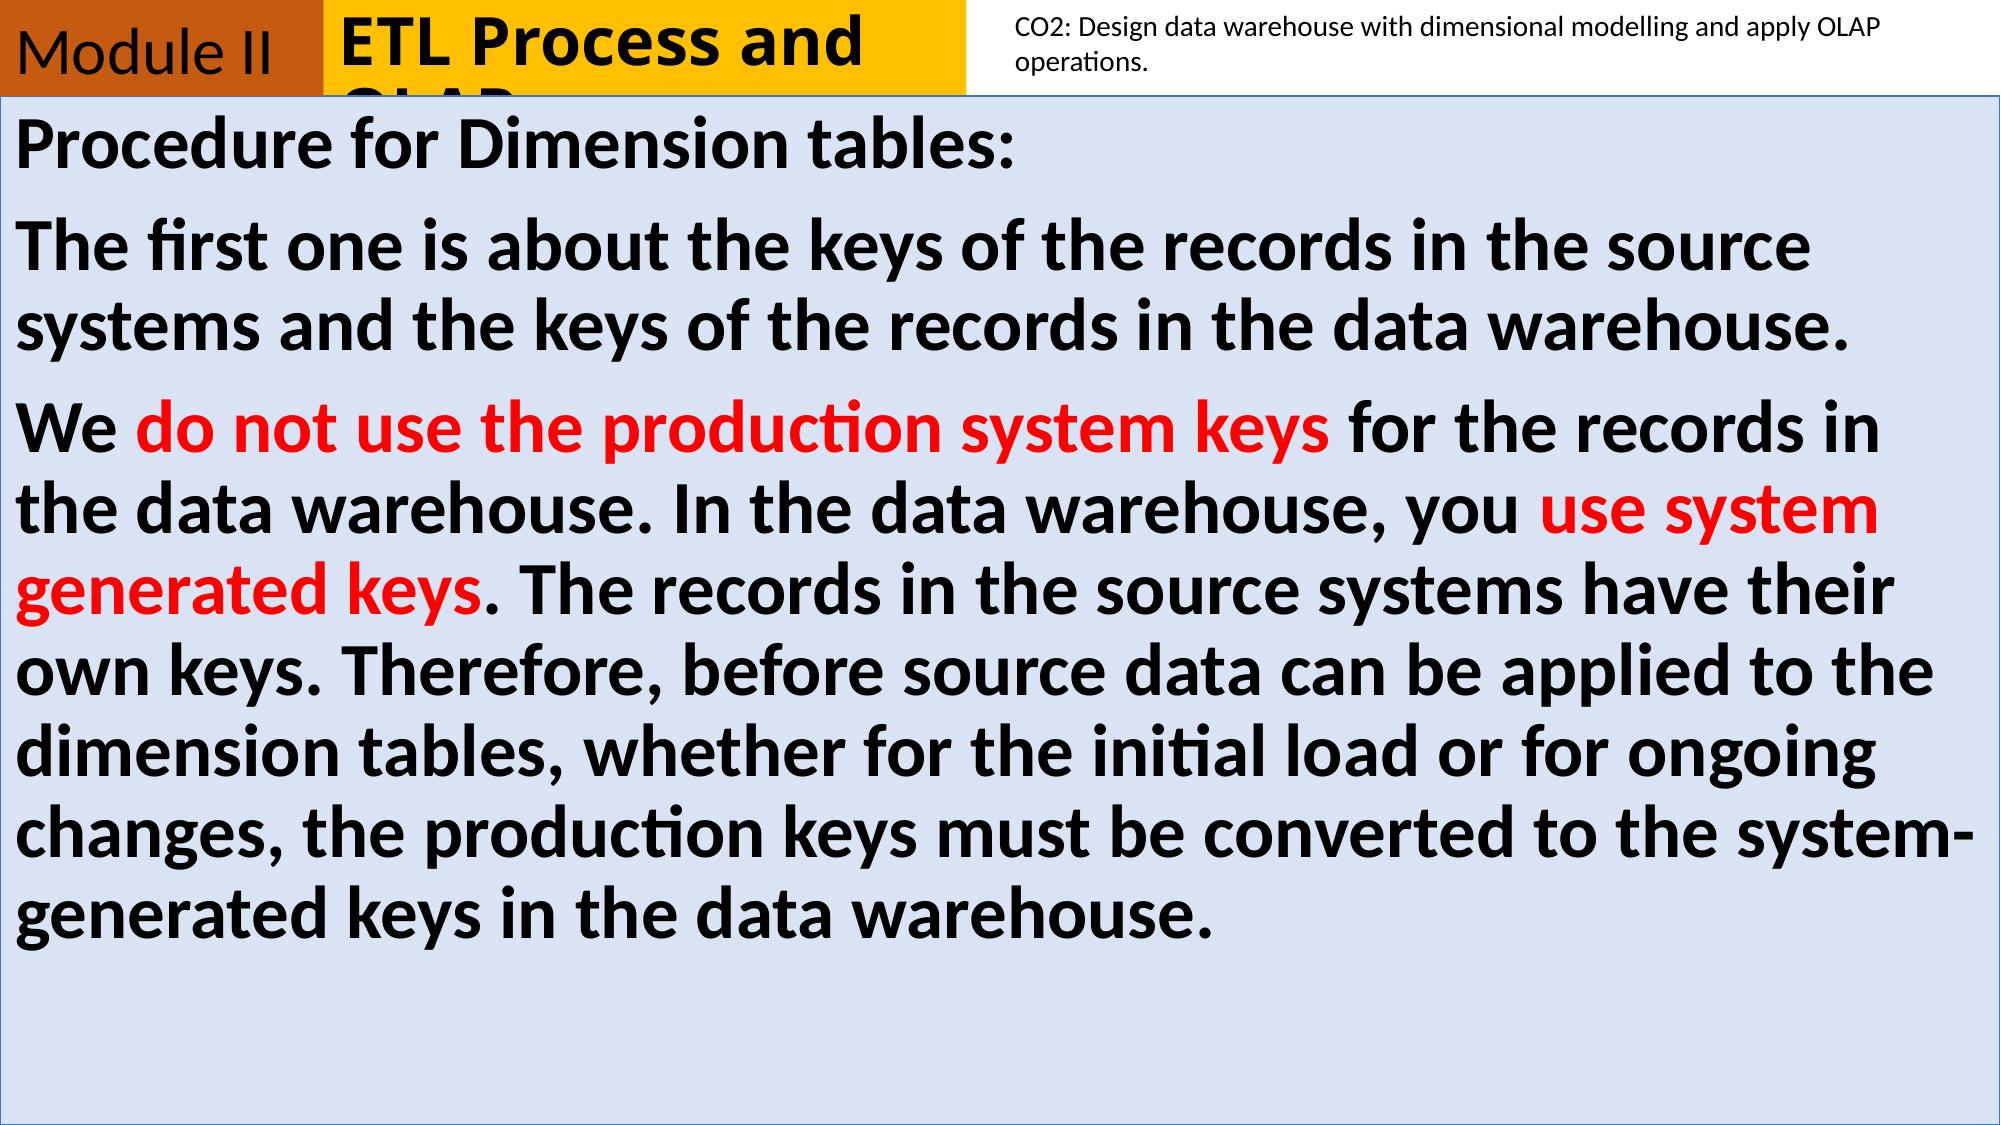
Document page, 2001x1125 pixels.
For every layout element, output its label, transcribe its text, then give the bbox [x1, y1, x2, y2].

title ETL Process and OLAP: [324, 0, 967, 95]
subtitle Procedure for Dimension tables: The first one is about the keys of the records in the source systems and the keys of the records in the data warehouse. We do not use the production system keys for the records in the data warehouse. In the data warehouse, you use system generated keys. The records in the source systems have their own keys. Therefore, before source data can be applied to the dimension tables, whether for the initial load or for ongoing changes, the production keys must be converted to the system-generated keys in the data warehouse. [0, 95, 2000, 1125]
text_box CO2: Design data warehouse with dimensional modelling and apply OLAP operations. [999, 0, 2000, 122]
text_box Module II [0, 0, 324, 96]
